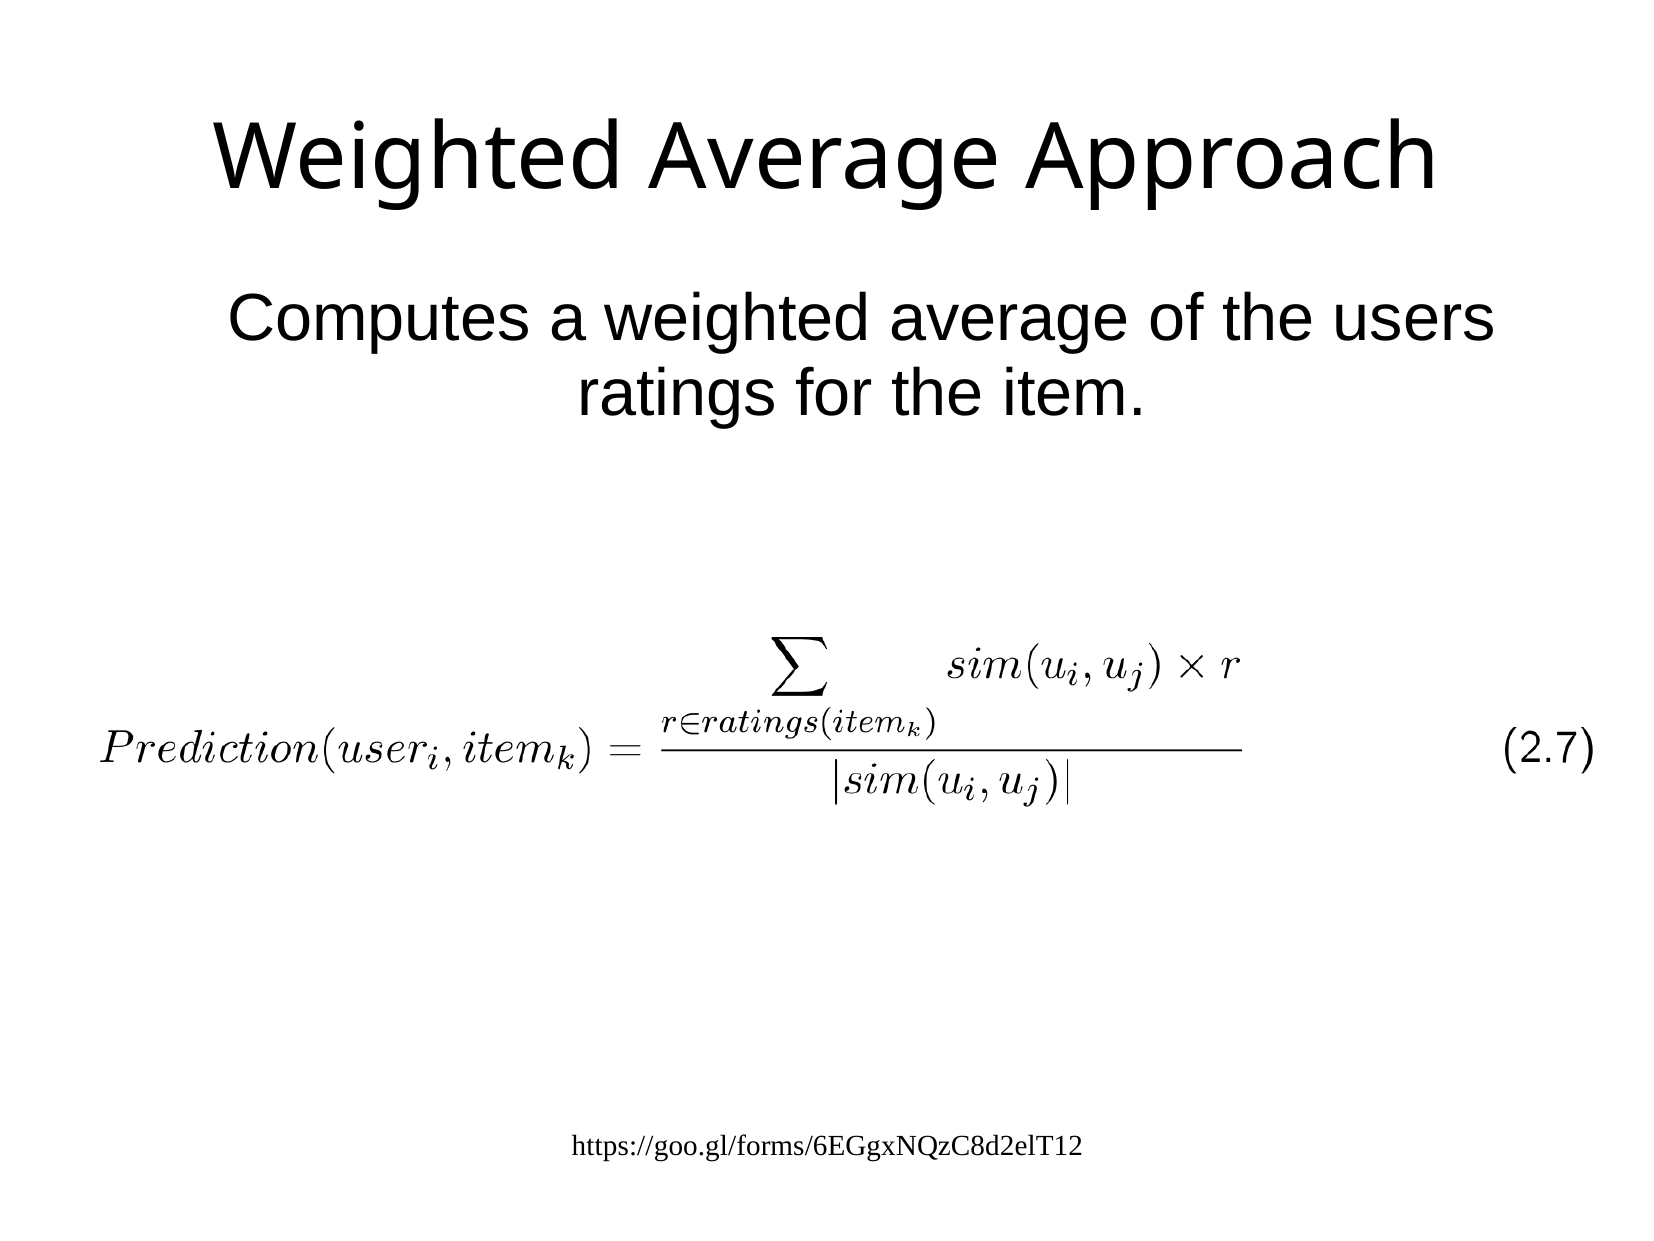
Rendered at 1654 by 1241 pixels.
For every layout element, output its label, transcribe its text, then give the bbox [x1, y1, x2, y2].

picture [62, 574, 1612, 850]
title Weighted Average Approach [82, 49, 1571, 257]
list Computes a weighted average of the users ratings for the item. [82, 280, 1571, 515]
